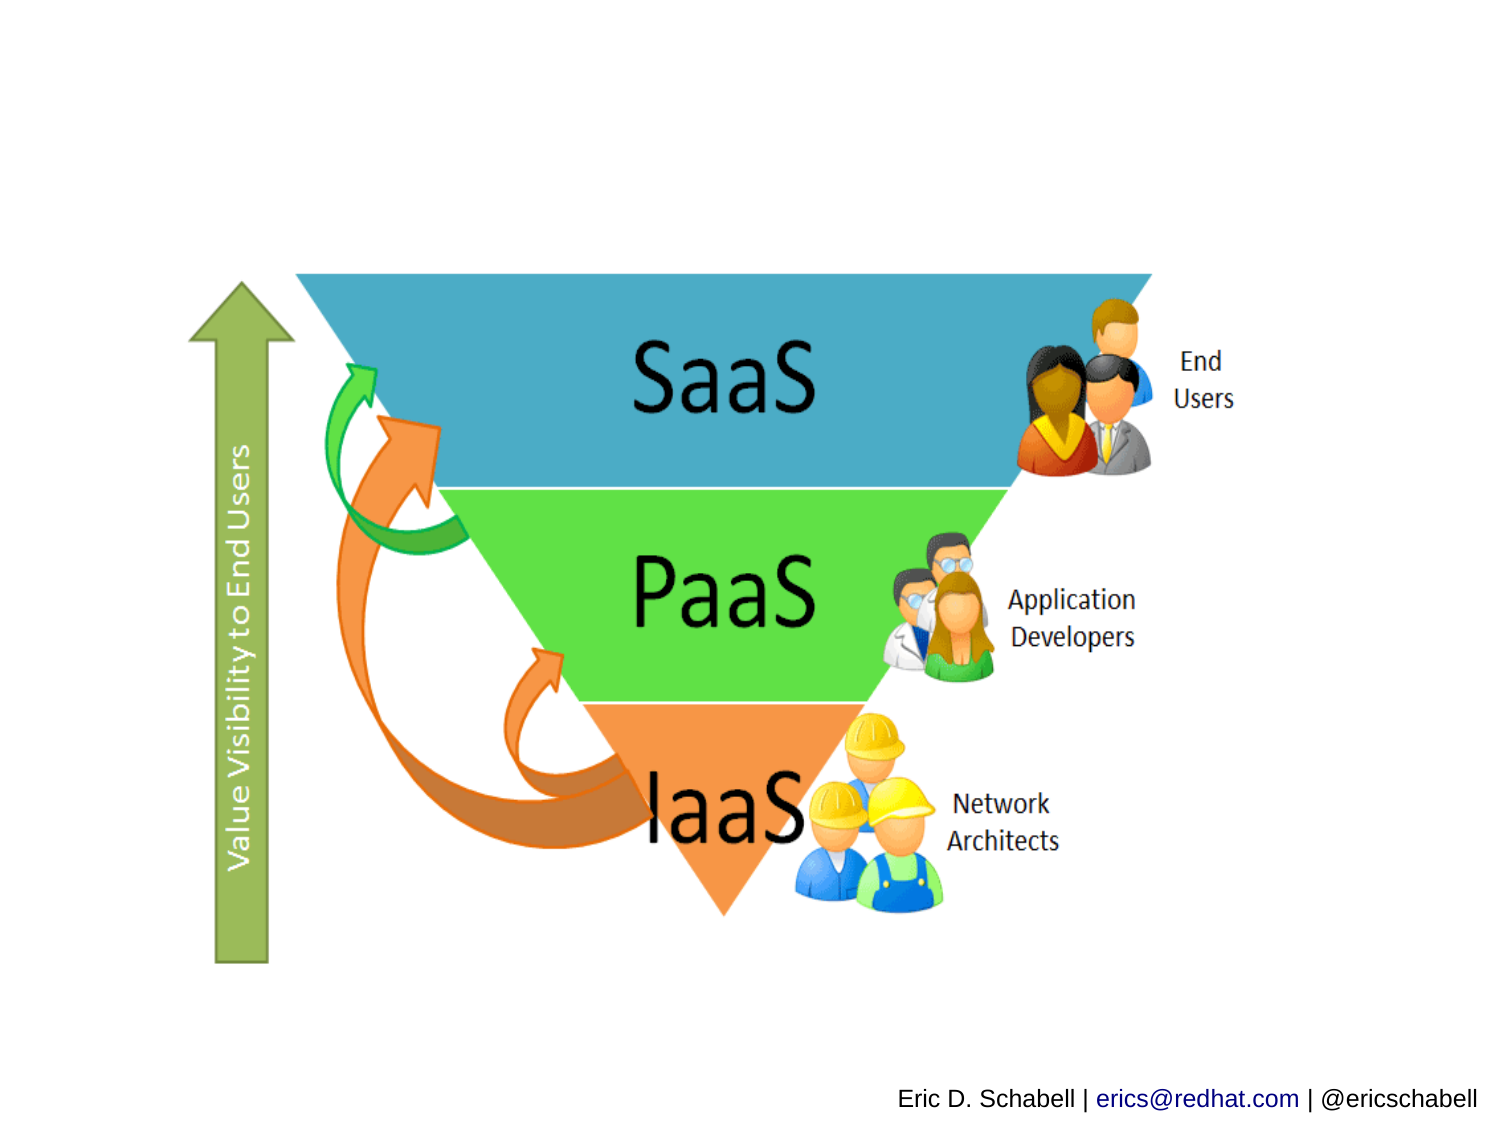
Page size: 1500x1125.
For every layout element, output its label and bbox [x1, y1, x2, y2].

picture [179, 149, 1282, 1081]
